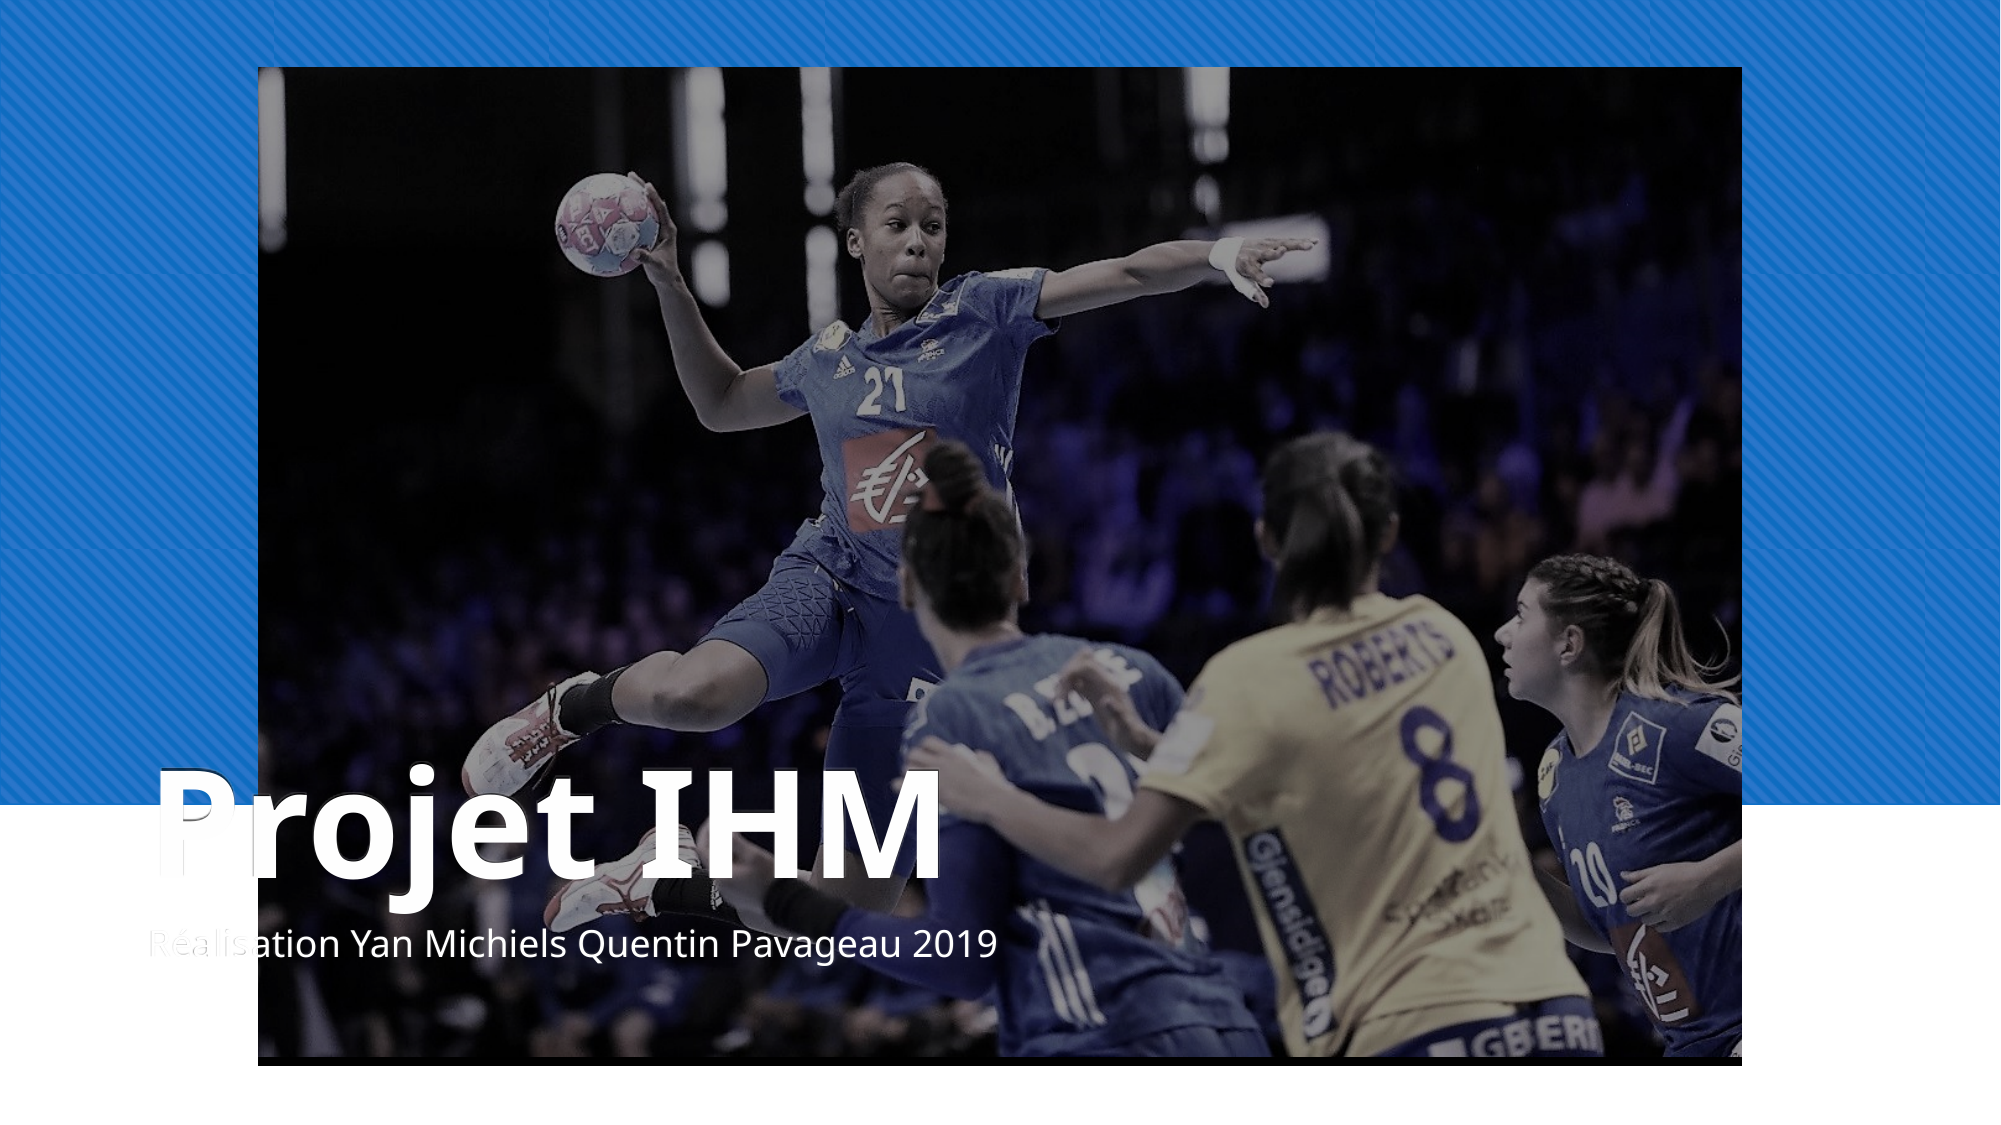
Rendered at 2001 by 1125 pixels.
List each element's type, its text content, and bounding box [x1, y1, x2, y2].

picture [258, 989, 1742, 1057]
subtitle Réalisation Yan Michiels Quentin Pavageau 2019 [132, 917, 1868, 989]
picture [258, 67, 1742, 595]
title Projet IHM [132, 595, 1868, 917]
